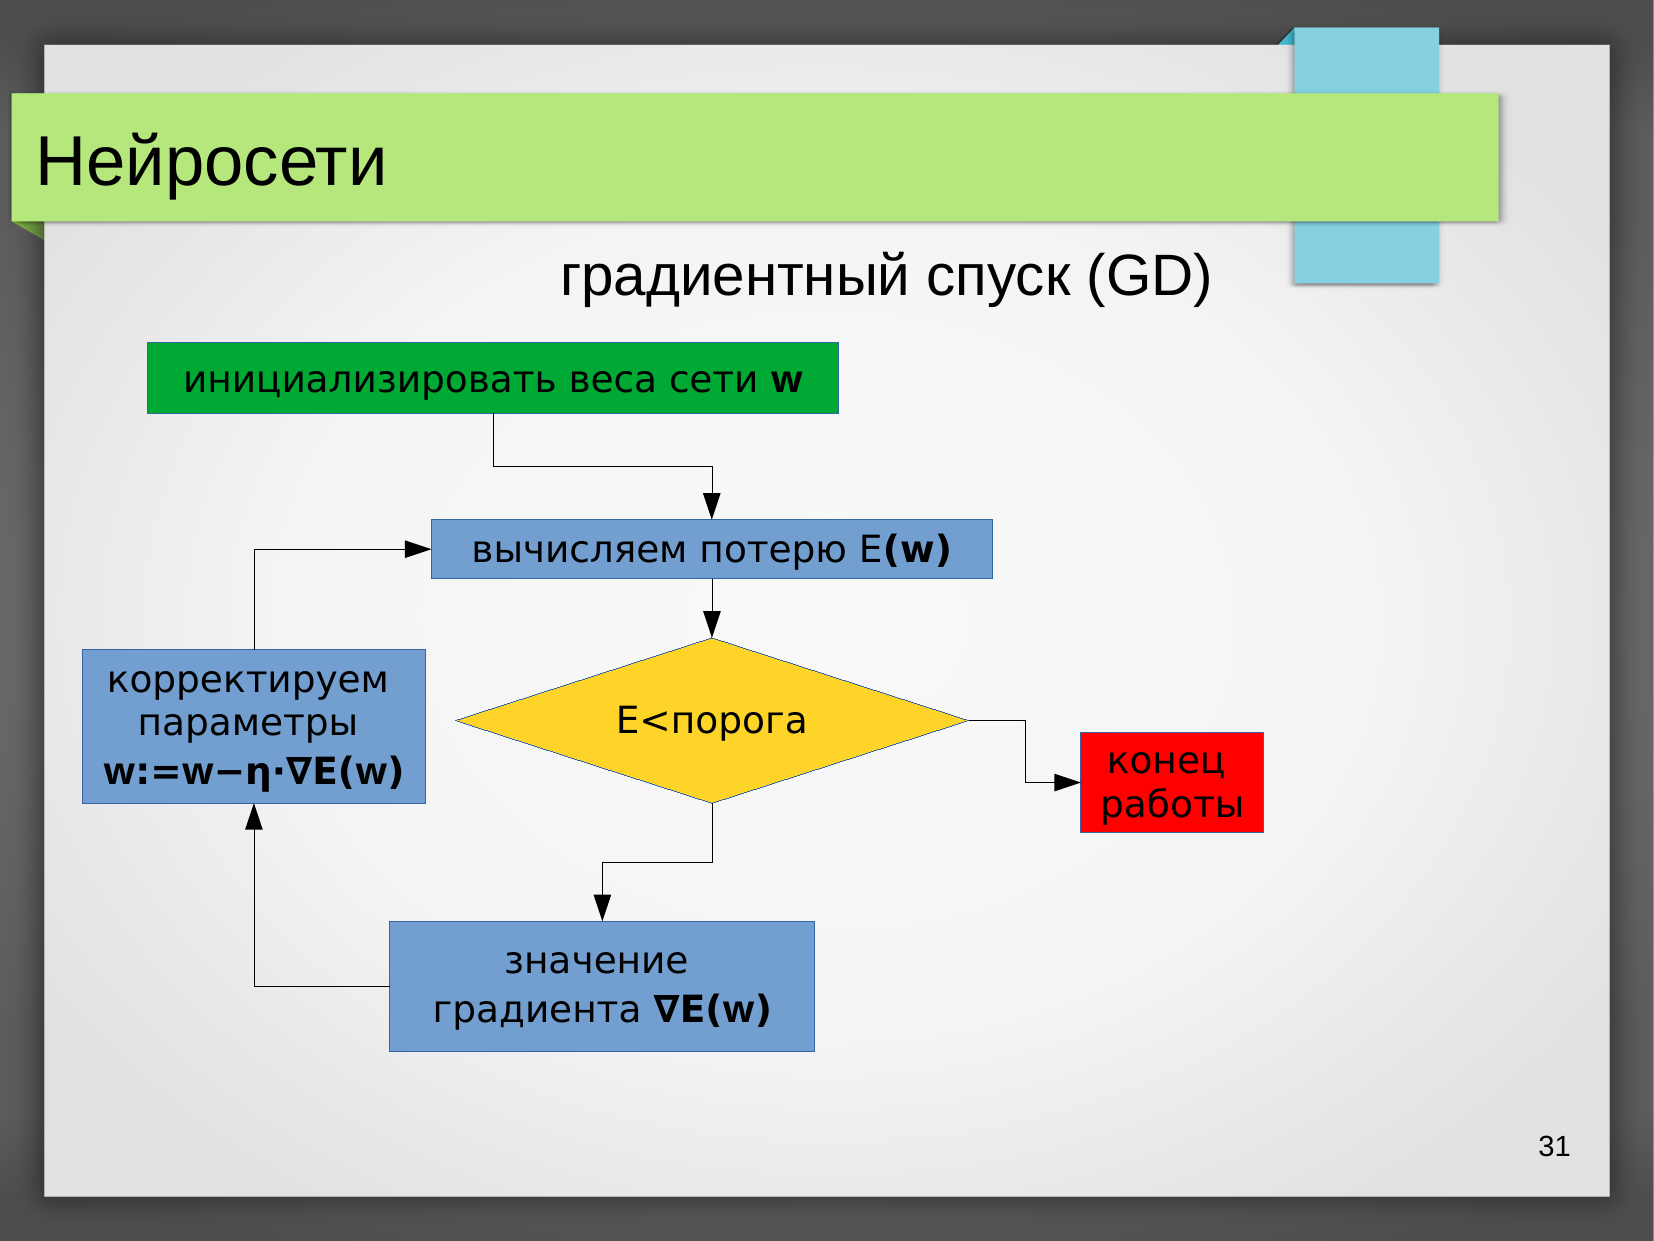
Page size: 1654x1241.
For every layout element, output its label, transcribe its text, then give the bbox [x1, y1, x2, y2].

text_box корректируем параметры w:=w−η⋅∇E(w) [82, 649, 426, 804]
text_box инициализировать веса сети w [147, 342, 839, 414]
text_box E<порога [455, 638, 968, 804]
title Нейросети [35, 121, 1489, 201]
text_box вычисляем потерю E(w) [431, 519, 993, 579]
text_box значение градиента ∇E(w) [389, 921, 815, 1052]
text_box градиентный спуск (GD) [545, 224, 1288, 319]
picture [0, 0, 1654, 1241]
text_box конец работы [1080, 732, 1264, 833]
